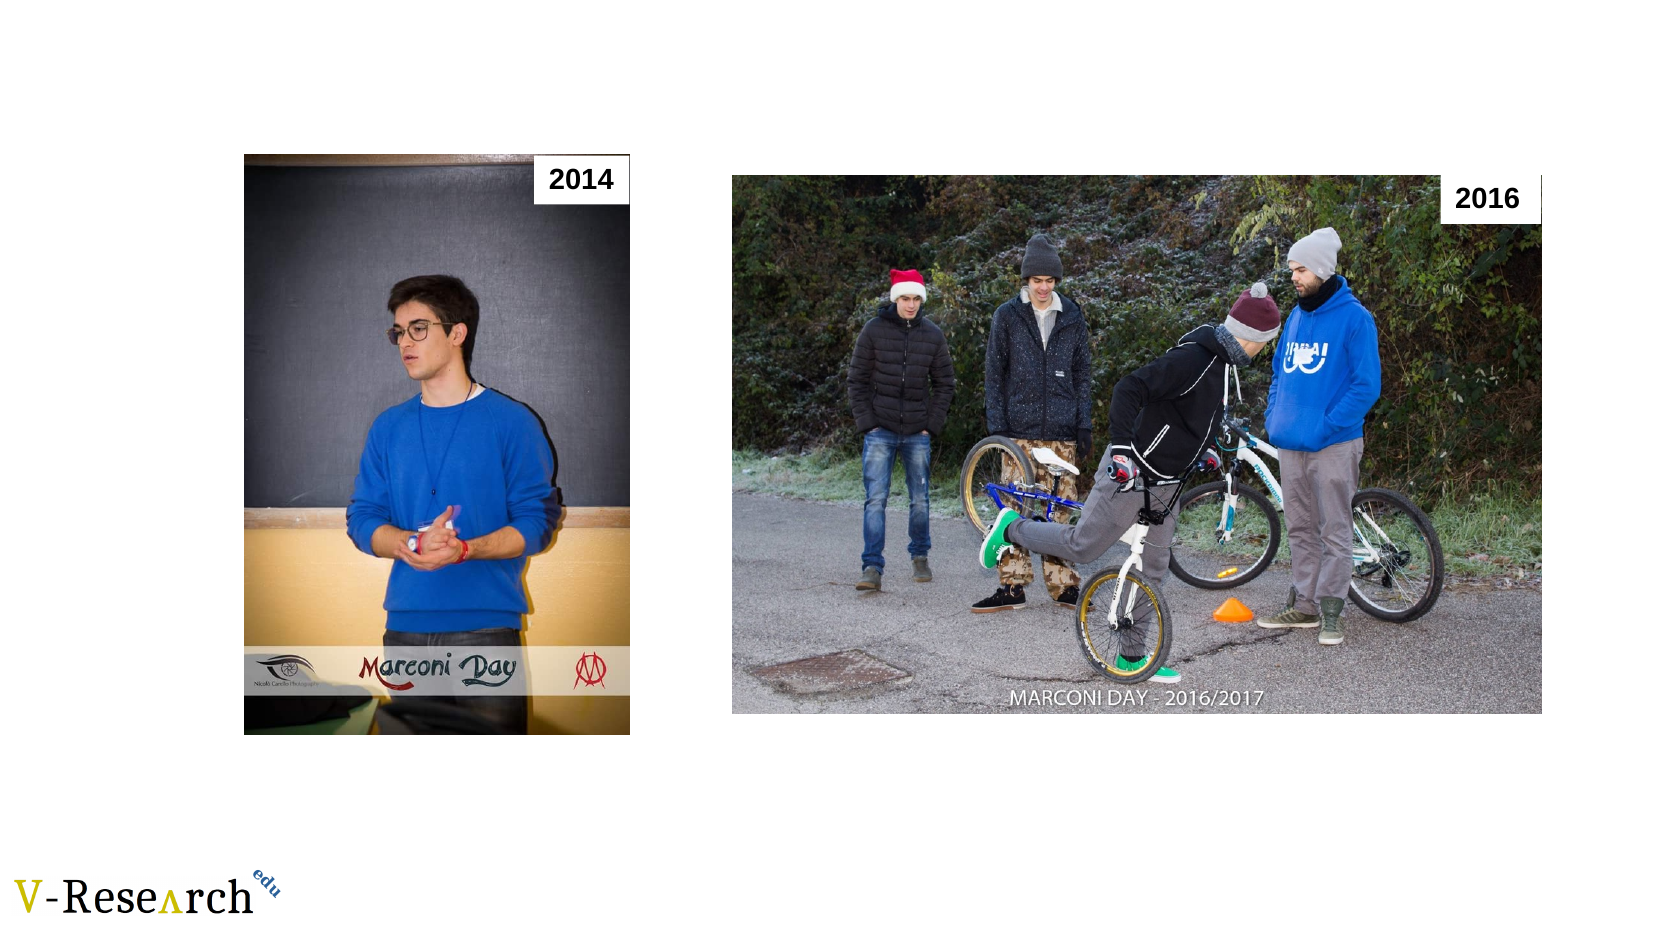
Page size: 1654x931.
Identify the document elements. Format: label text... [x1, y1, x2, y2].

text_box 2014 [534, 155, 630, 205]
text_box 2016 [1440, 175, 1542, 224]
picture [732, 175, 1542, 714]
picture [11, 876, 255, 916]
text_box edu [222, 847, 333, 931]
picture [244, 154, 630, 735]
